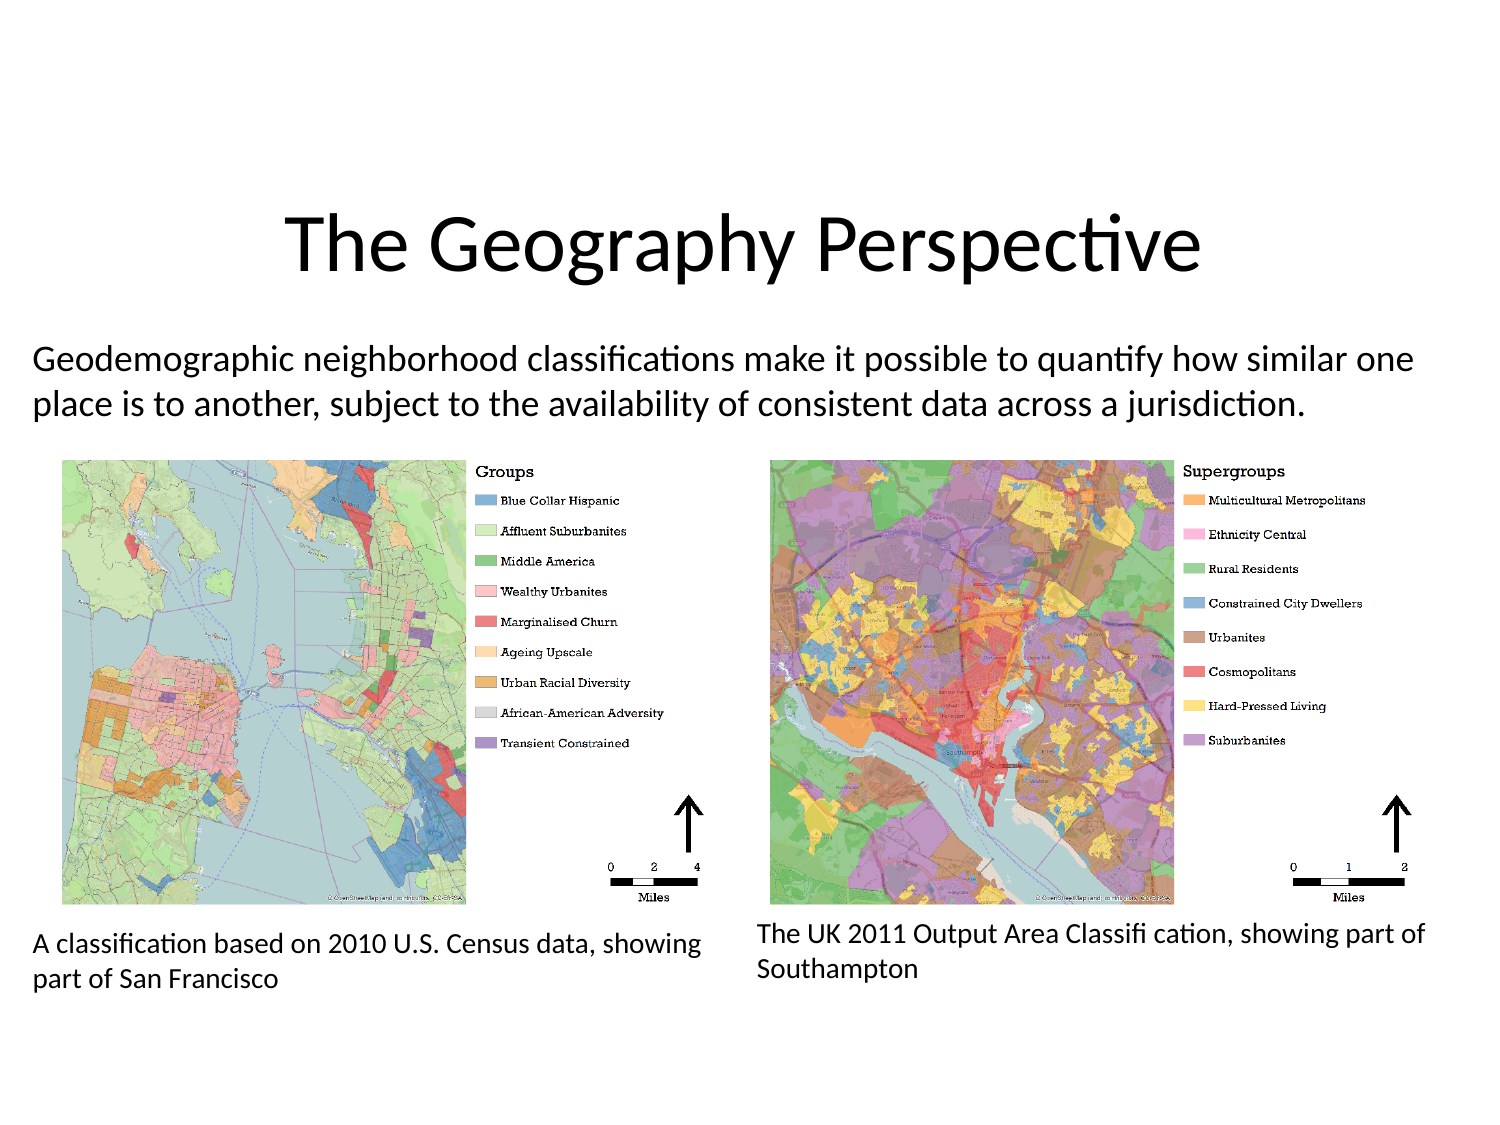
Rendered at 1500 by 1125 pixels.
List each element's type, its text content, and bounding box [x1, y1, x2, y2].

text_box A classification based on 2010 U.S. Census data, showing part of San Francisco [18, 917, 768, 1002]
text_box Geodemographic neighborhood classifications make it possible to quantify how similar one place is to another, subject to the availability of consistent data across a jurisdiction. [18, 326, 1471, 432]
title The Geography Perspective [17, 173, 1471, 303]
picture [761, 451, 1420, 907]
picture [53, 451, 712, 917]
text_box The UK 2011 Output Area Classifi cation, showing part of Southampton [742, 907, 1492, 992]
